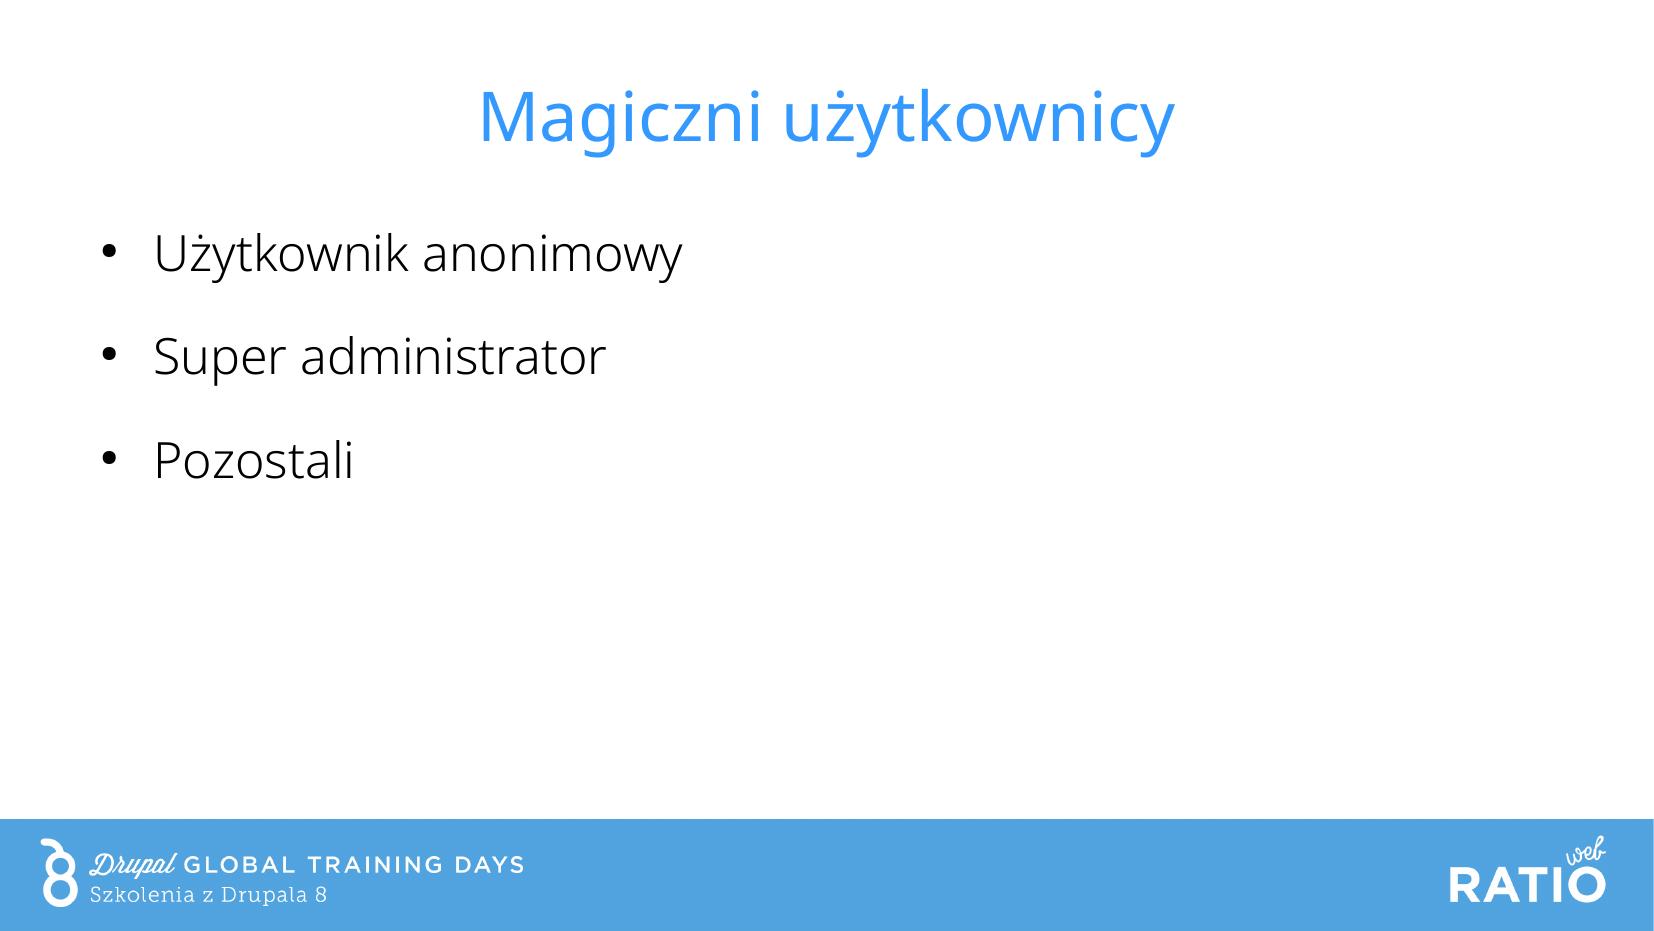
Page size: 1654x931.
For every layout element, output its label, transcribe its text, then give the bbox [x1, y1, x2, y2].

picture [0, 0, 1654, 931]
list Użytkownik anonimowy Super administrator Pozostali [82, 217, 1571, 758]
title Magiczni użytkownicy [82, 37, 1571, 193]
